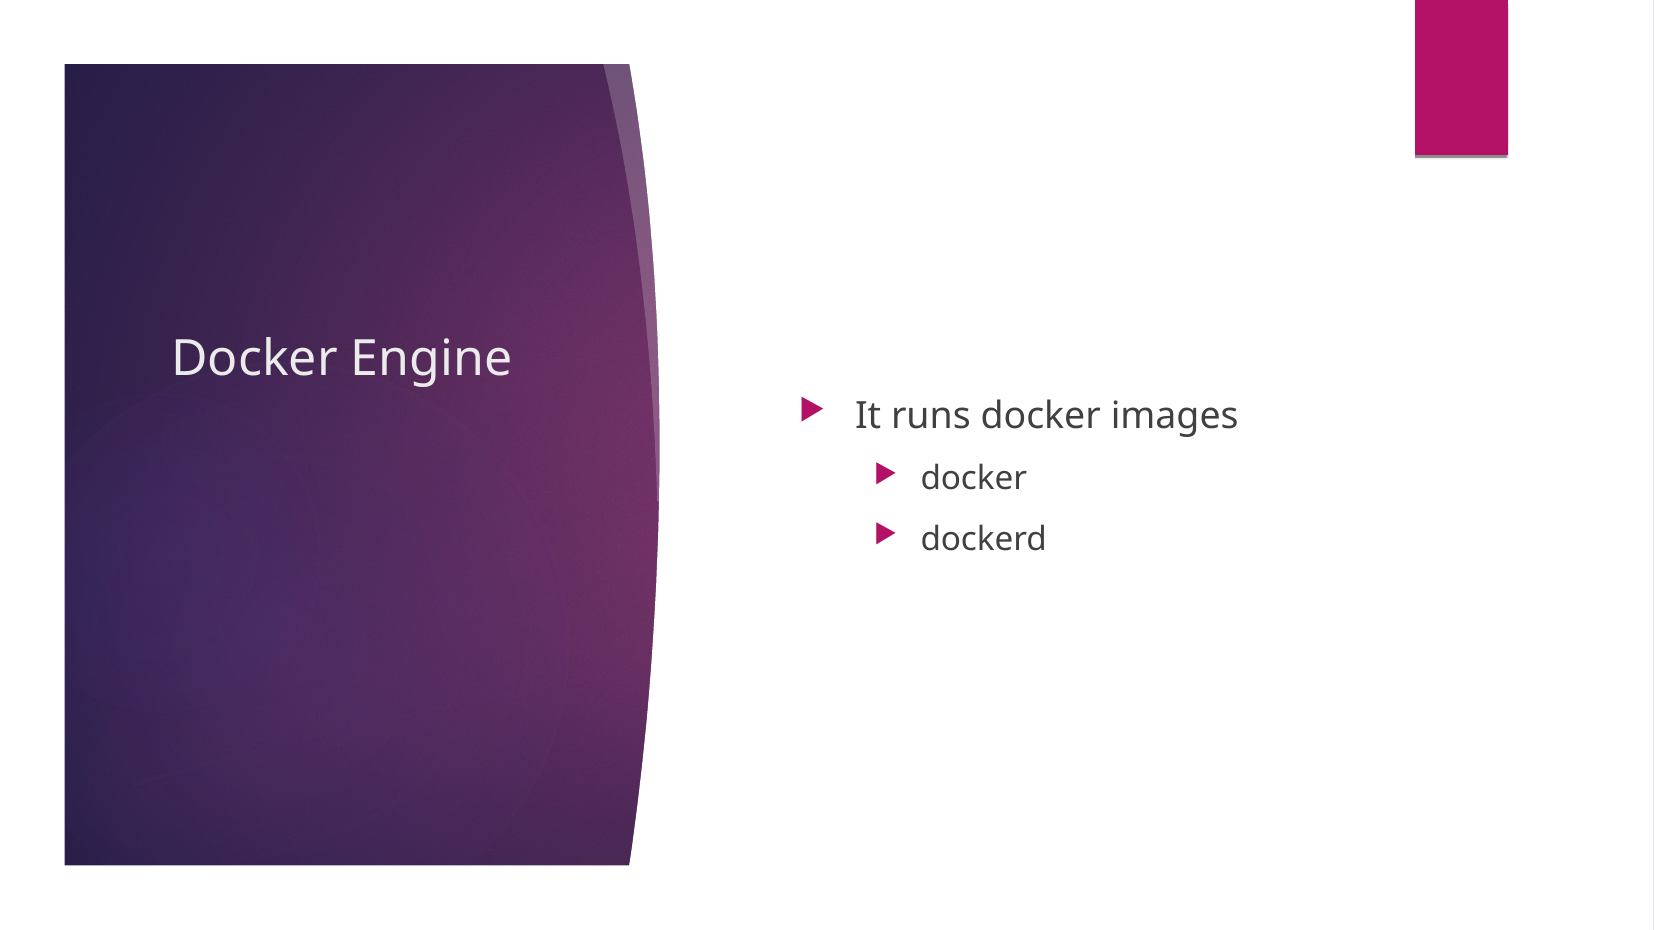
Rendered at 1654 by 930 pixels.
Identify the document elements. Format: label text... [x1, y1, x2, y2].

list It runs docker images docker dockerd [783, 196, 1488, 817]
picture [65, 64, 658, 865]
title Docker Engine [156, 175, 593, 393]
